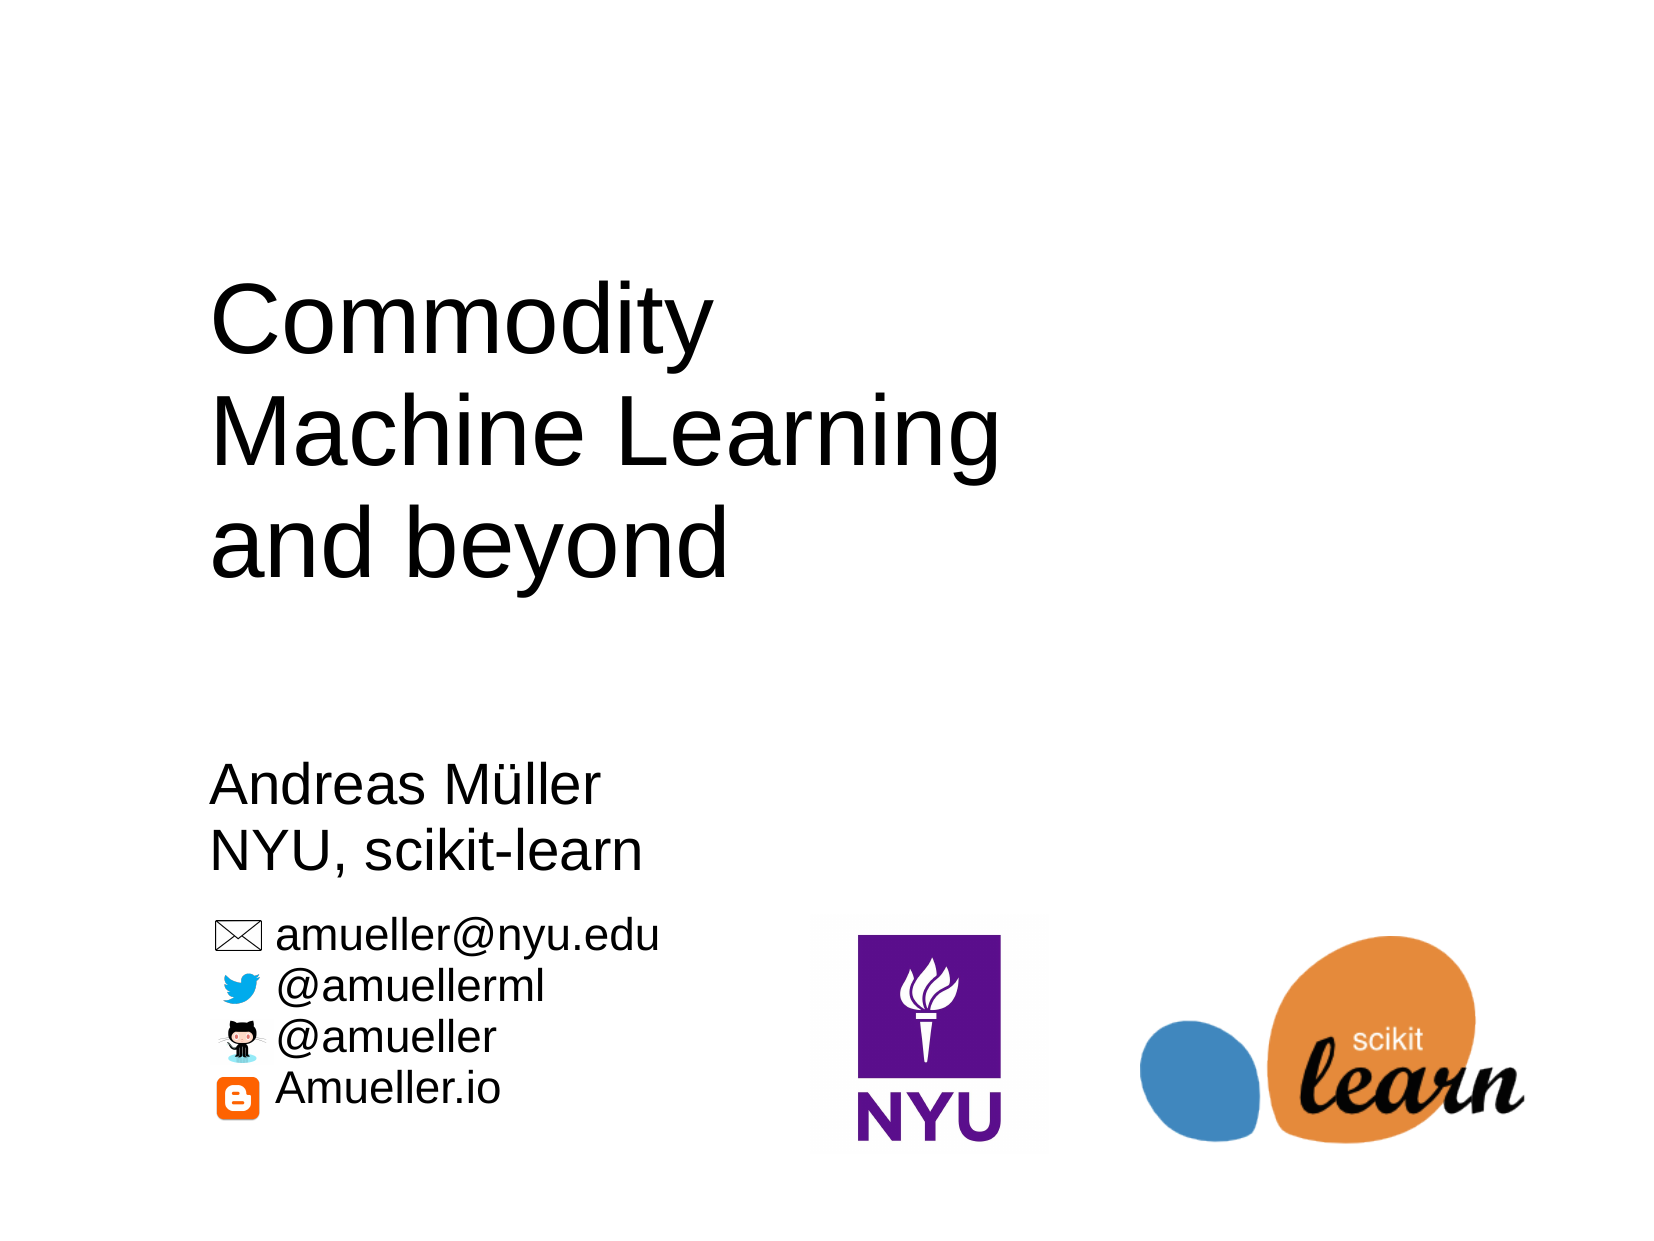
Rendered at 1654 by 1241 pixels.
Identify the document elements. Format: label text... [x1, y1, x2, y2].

text_box amueller@nyu.edu @amuellerml @amueller Amueller.io [260, 714, 1370, 1122]
picture [210, 957, 274, 1066]
text_box Commodity Machine Learning and beyond [194, 256, 1305, 608]
picture [1140, 936, 1545, 1187]
picture [810, 914, 1049, 1154]
picture [215, 920, 262, 951]
text_box Andreas Müller NYU, scikit-learn [195, 744, 901, 891]
picture [215, 1076, 261, 1122]
